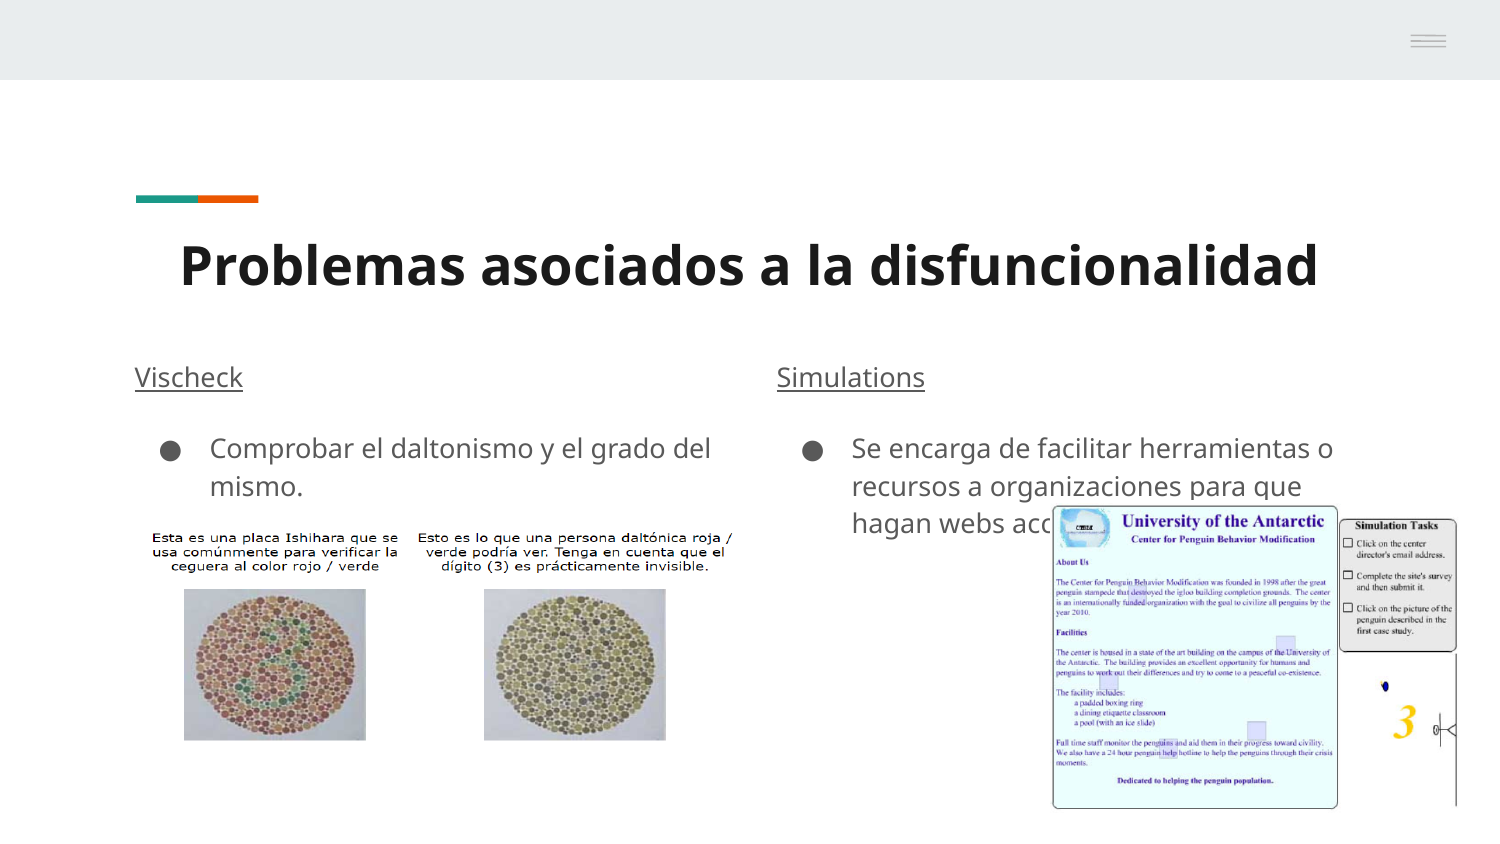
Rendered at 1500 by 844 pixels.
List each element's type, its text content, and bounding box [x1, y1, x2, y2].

list Simulations Se encarga de facilitar herramientas o recursos a organizaciones para que hagan webs accesibles. [761, 341, 1381, 712]
picture [1050, 500, 1462, 813]
list Vischeck Comprobar el daltonismo y el grado del mismo. [119, 341, 739, 712]
title Problemas asociados a la disfuncionalidad [119, 216, 1381, 305]
picture [145, 514, 739, 744]
